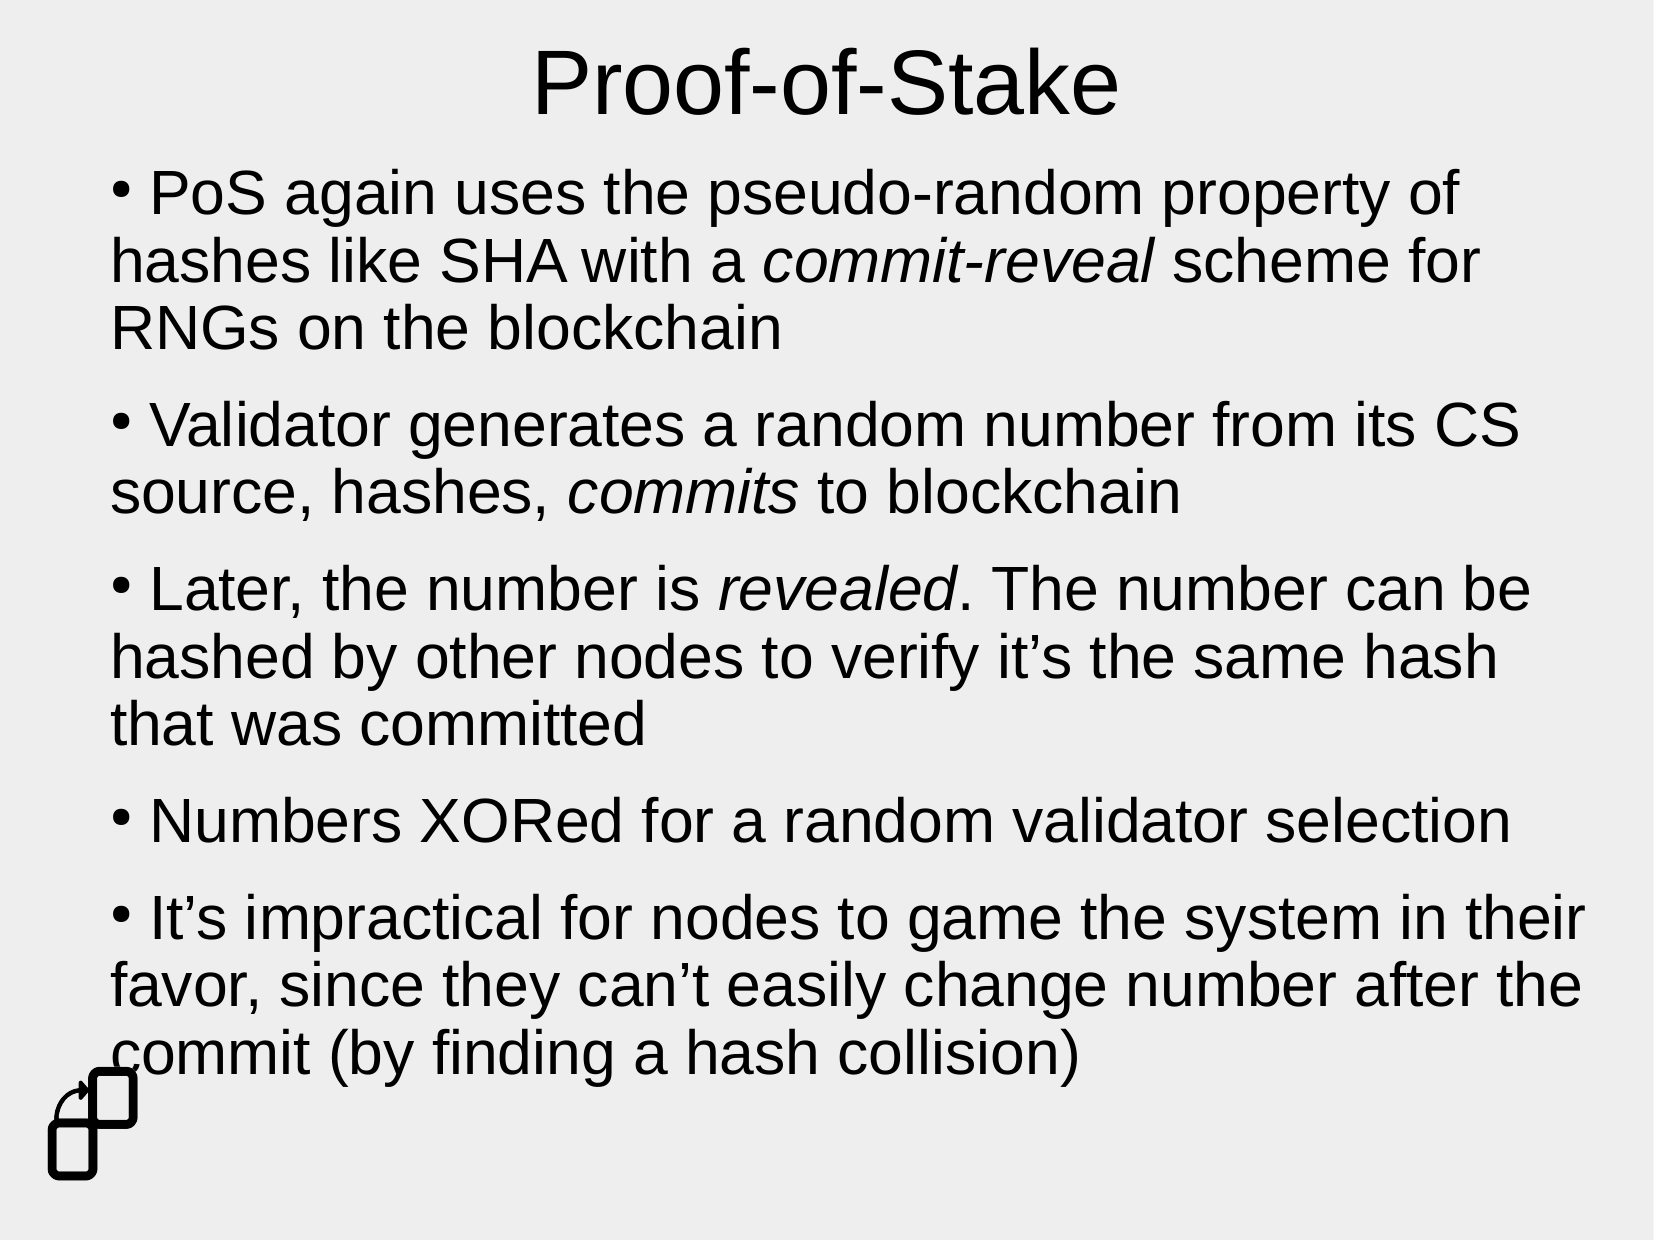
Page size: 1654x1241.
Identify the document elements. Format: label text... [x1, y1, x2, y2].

list PoS again uses the pseudo-random property of hashes like SHA with a commit-reveal scheme for RNGs on the blockchain Validator generates a random number from its CS source, hashes, commits to blockchain Later, the number is revealed. The number can be hashed by other nodes to verify it’s the same hash that was committed Numbers XORed for a random validator selection It’s impractical for nodes to game the system in their favor, since they can’t easily change number after the commit (by finding a hash collision) [109, 160, 1599, 1138]
title Proof-of-Stake [82, 22, 1571, 134]
picture [30, 1062, 153, 1186]
